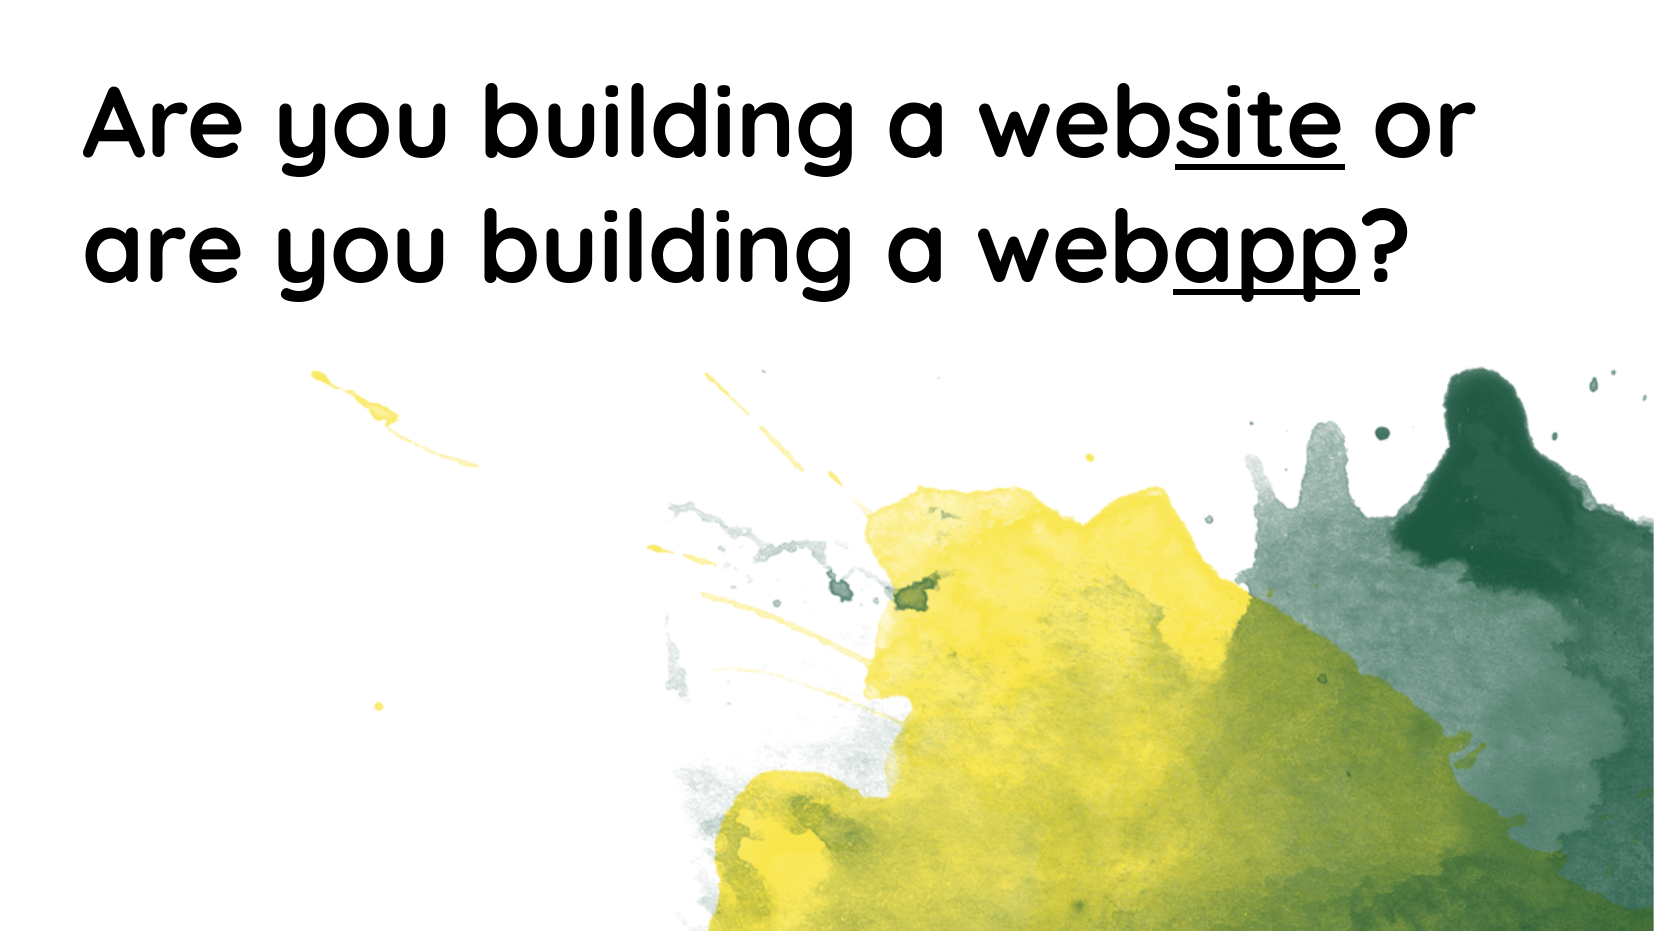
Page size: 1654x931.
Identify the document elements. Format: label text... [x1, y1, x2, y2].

title Are you building a website or are you building a webapp? [82, 56, 1571, 308]
picture [0, 0, 1654, 931]
